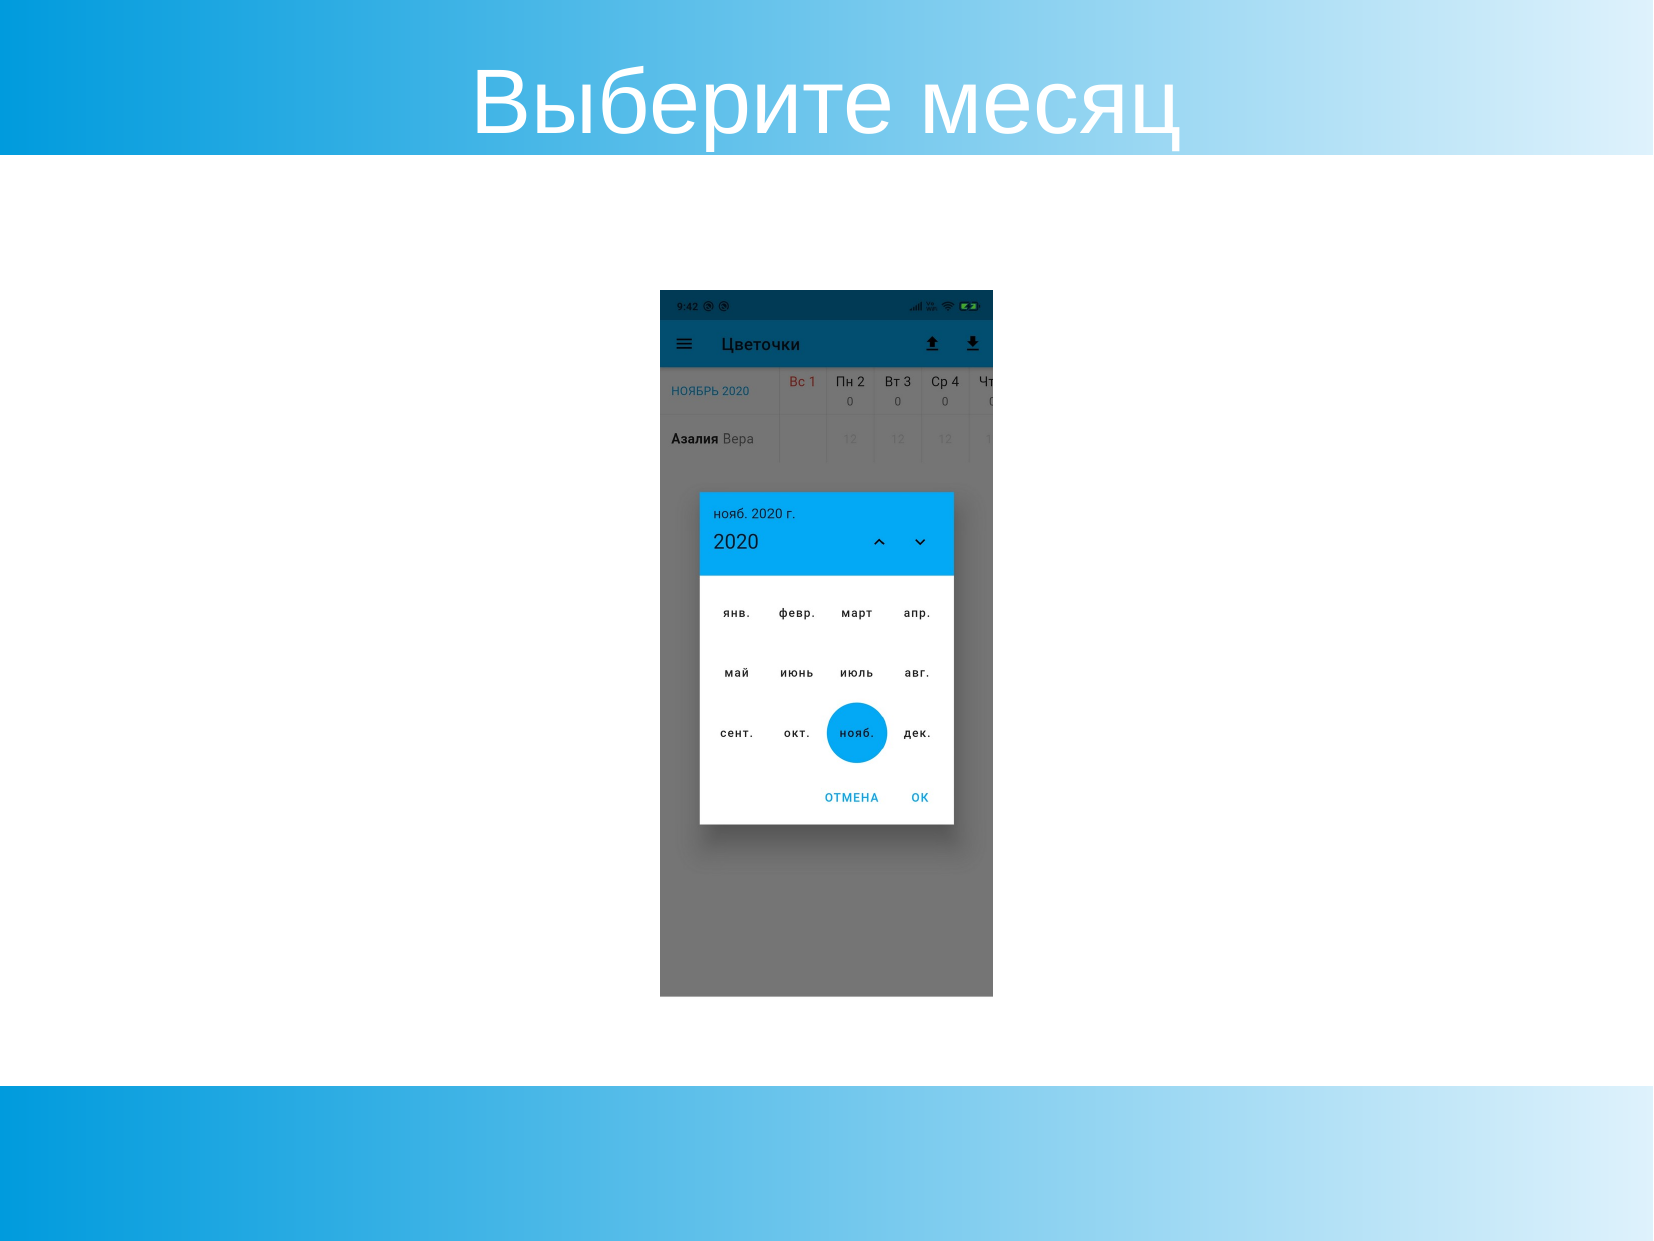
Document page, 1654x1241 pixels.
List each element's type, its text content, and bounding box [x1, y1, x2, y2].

picture [745, 343, 752, 350]
picture [772, 341, 779, 349]
picture [792, 342, 799, 349]
picture [762, 341, 770, 350]
picture [723, 338, 727, 350]
picture [928, 337, 937, 350]
picture [721, 302, 729, 309]
picture [704, 302, 712, 310]
title Выберите месяц [82, 49, 1571, 155]
picture [969, 336, 977, 346]
picture [959, 302, 979, 311]
picture [660, 367, 993, 1010]
picture [737, 341, 742, 349]
picture [945, 302, 952, 310]
